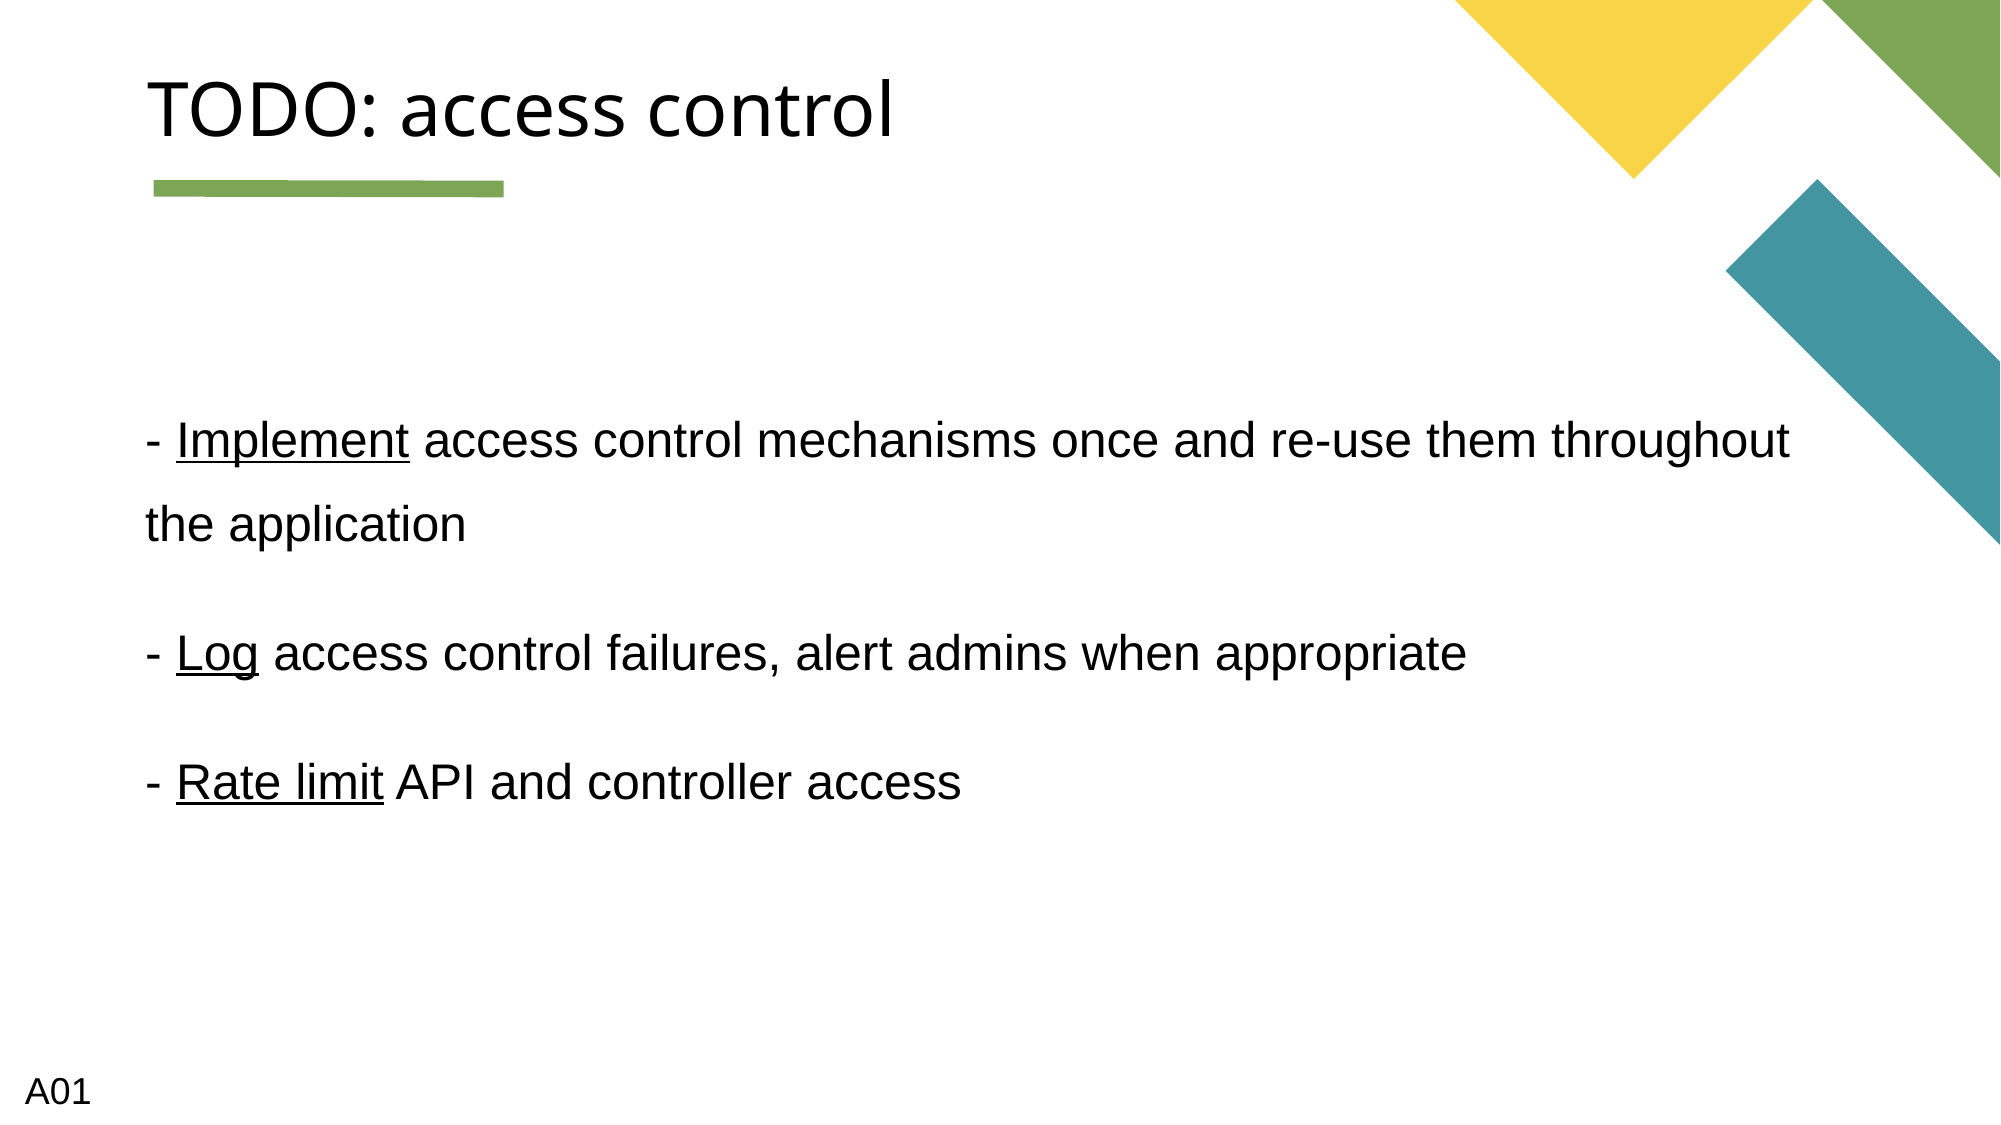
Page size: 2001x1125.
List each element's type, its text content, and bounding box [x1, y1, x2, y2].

text_box A01 [10, 1062, 107, 1120]
title TODO: access control [141, 0, 1697, 213]
text_box - Implement access control mechanisms once and re-use them throughout the application - Log access control failures, alert admins when appropriate - Rate limit API and controller access [130, 276, 1808, 1004]
